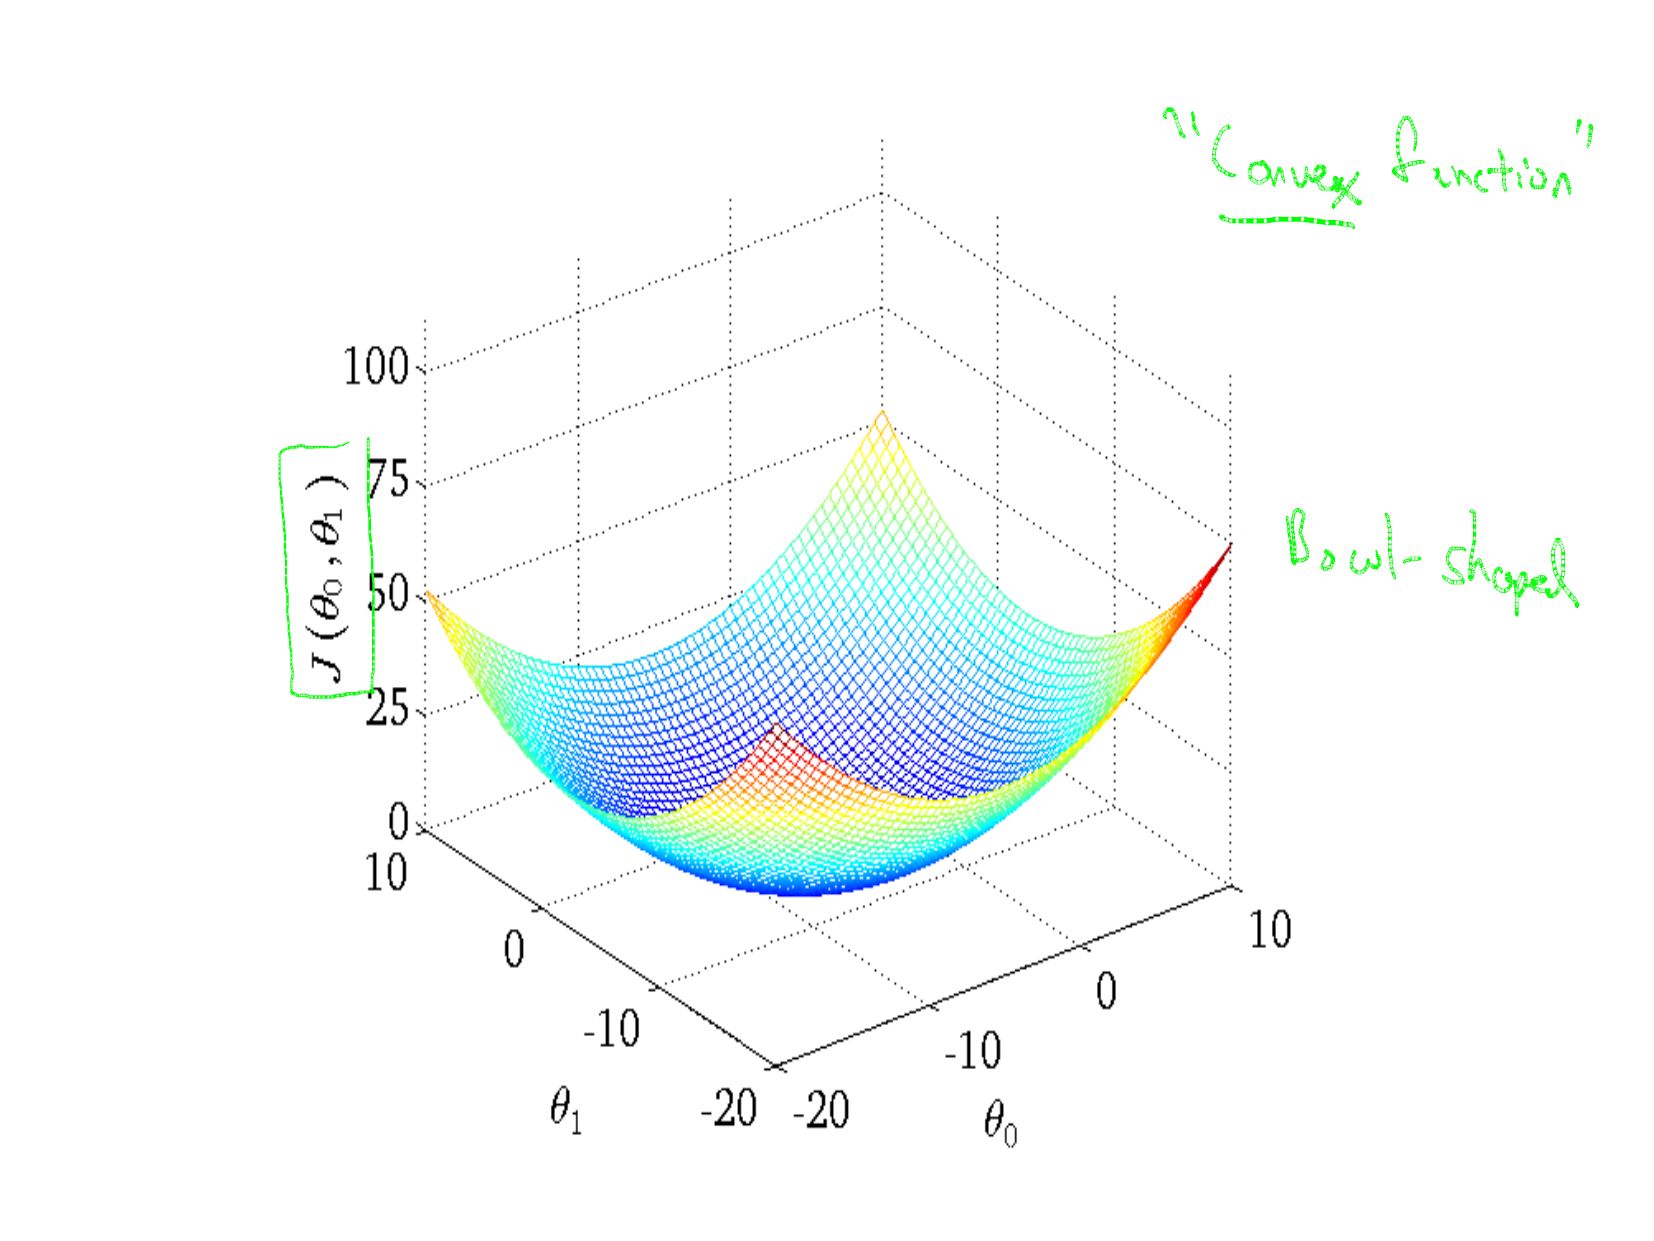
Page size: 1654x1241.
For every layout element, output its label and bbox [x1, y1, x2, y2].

picture [248, 50, 1598, 1190]
